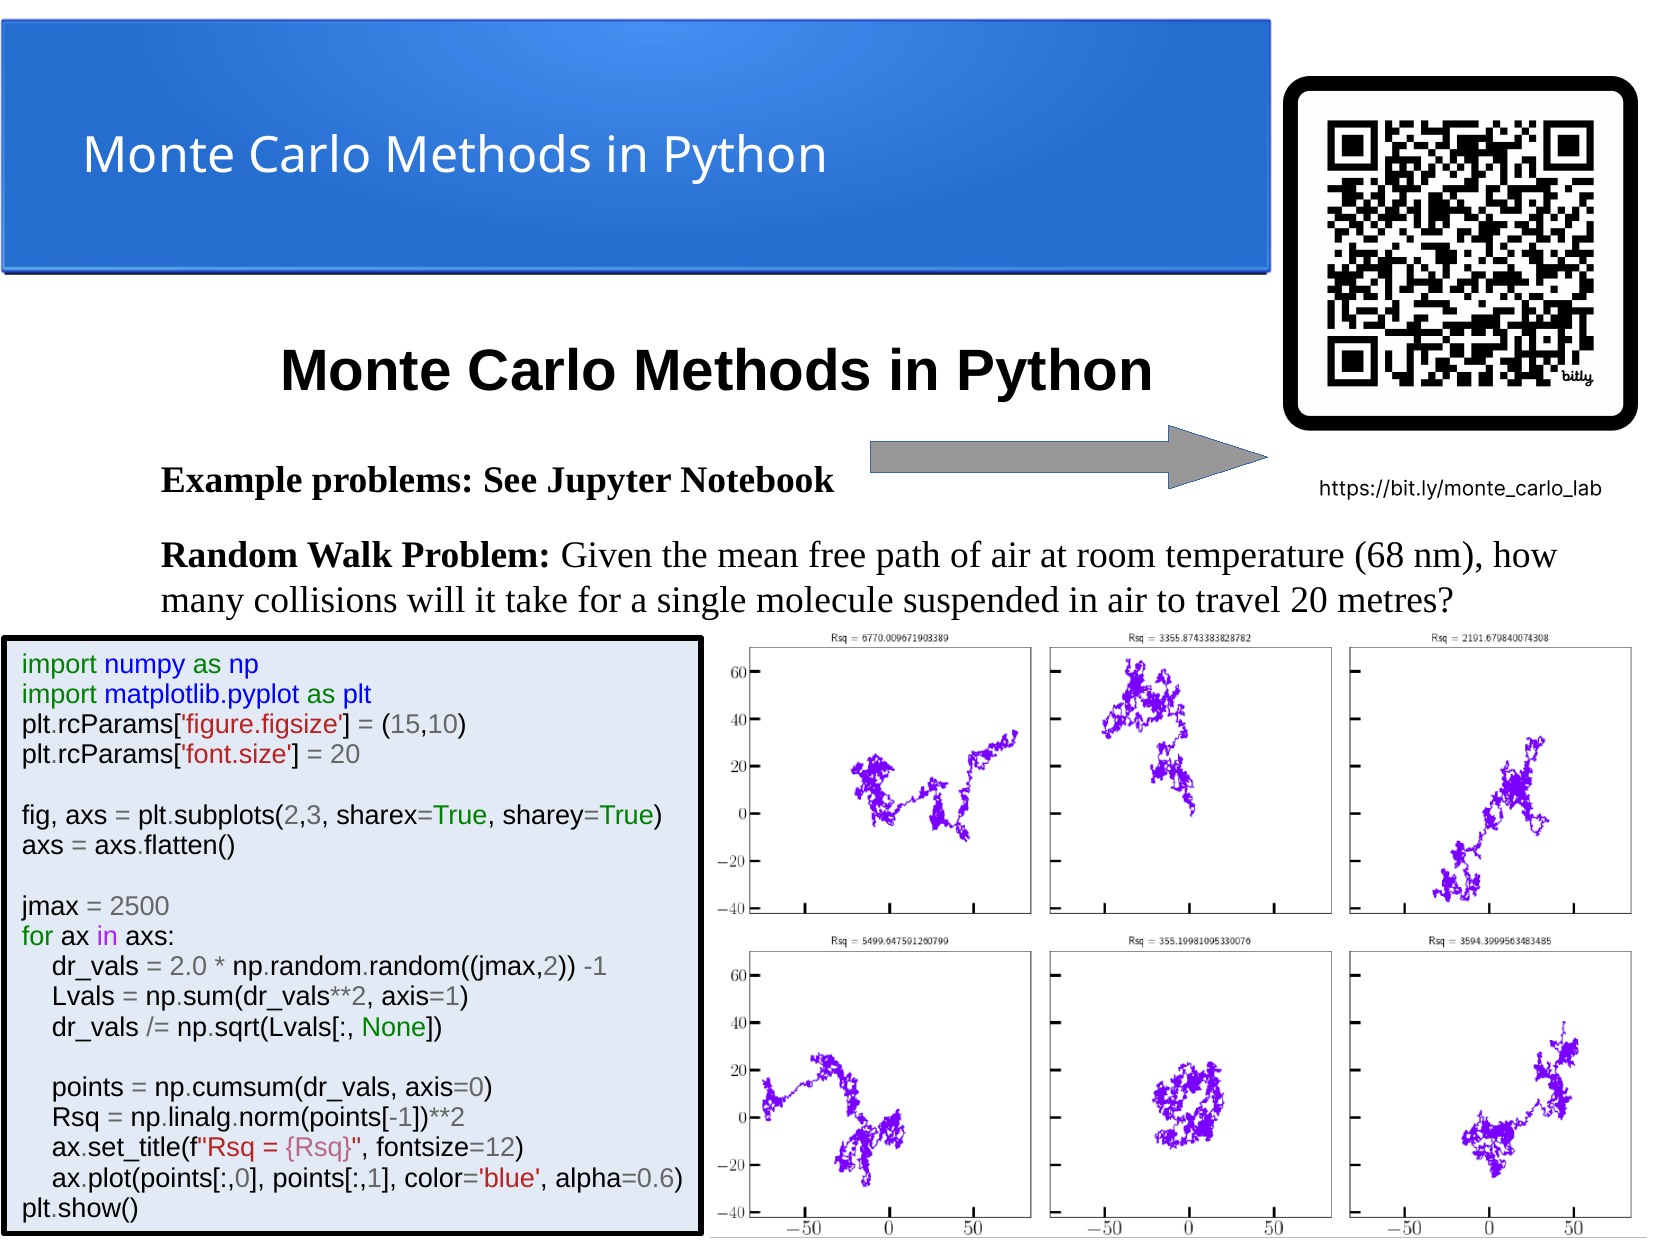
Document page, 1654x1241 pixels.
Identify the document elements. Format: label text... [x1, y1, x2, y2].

text_box import numpy as np import matplotlib.pyplot as plt plt.rcParams['figure.figsize'] = (15,10) plt.rcParams['font.size'] = 20 fig, axs = plt.subplots(2,3, sharex=True, sharey=True) axs = axs.flatten() jmax = 2500 for ax in axs: dr_vals = 2.0 * np.random.random((jmax,2)) -1 Lvals = np.sum(dr_vals**2, axis=1) dr_vals /= np.sqrt(Lvals[:, None]) points = np.cumsum(dr_vals, axis=0) Rsq = np.linalg.norm(points[-1])**2 ax.set_title(f"Rsq = {Rsq}", fontsize=12) ax.plot(points[:,0], points[:,1], color='blue', alpha=0.6) plt.show() [4, 638, 702, 1234]
picture [0, 17, 1275, 281]
text_box Example problems: See Jupyter Notebook Random Walk Problem: Given the mean free path of air at room temperature (68 nm), how many collisions will it take for a single molecule suspended in air to travel 20 metres? [90, 455, 1571, 1131]
picture [1283, 76, 1638, 534]
text_box [870, 425, 1268, 489]
text_box Monte Carlo Methods in Python [82, 49, 1571, 257]
picture [710, 626, 1647, 1238]
text_box Monte Carlo Methods in Python [265, 324, 1283, 405]
